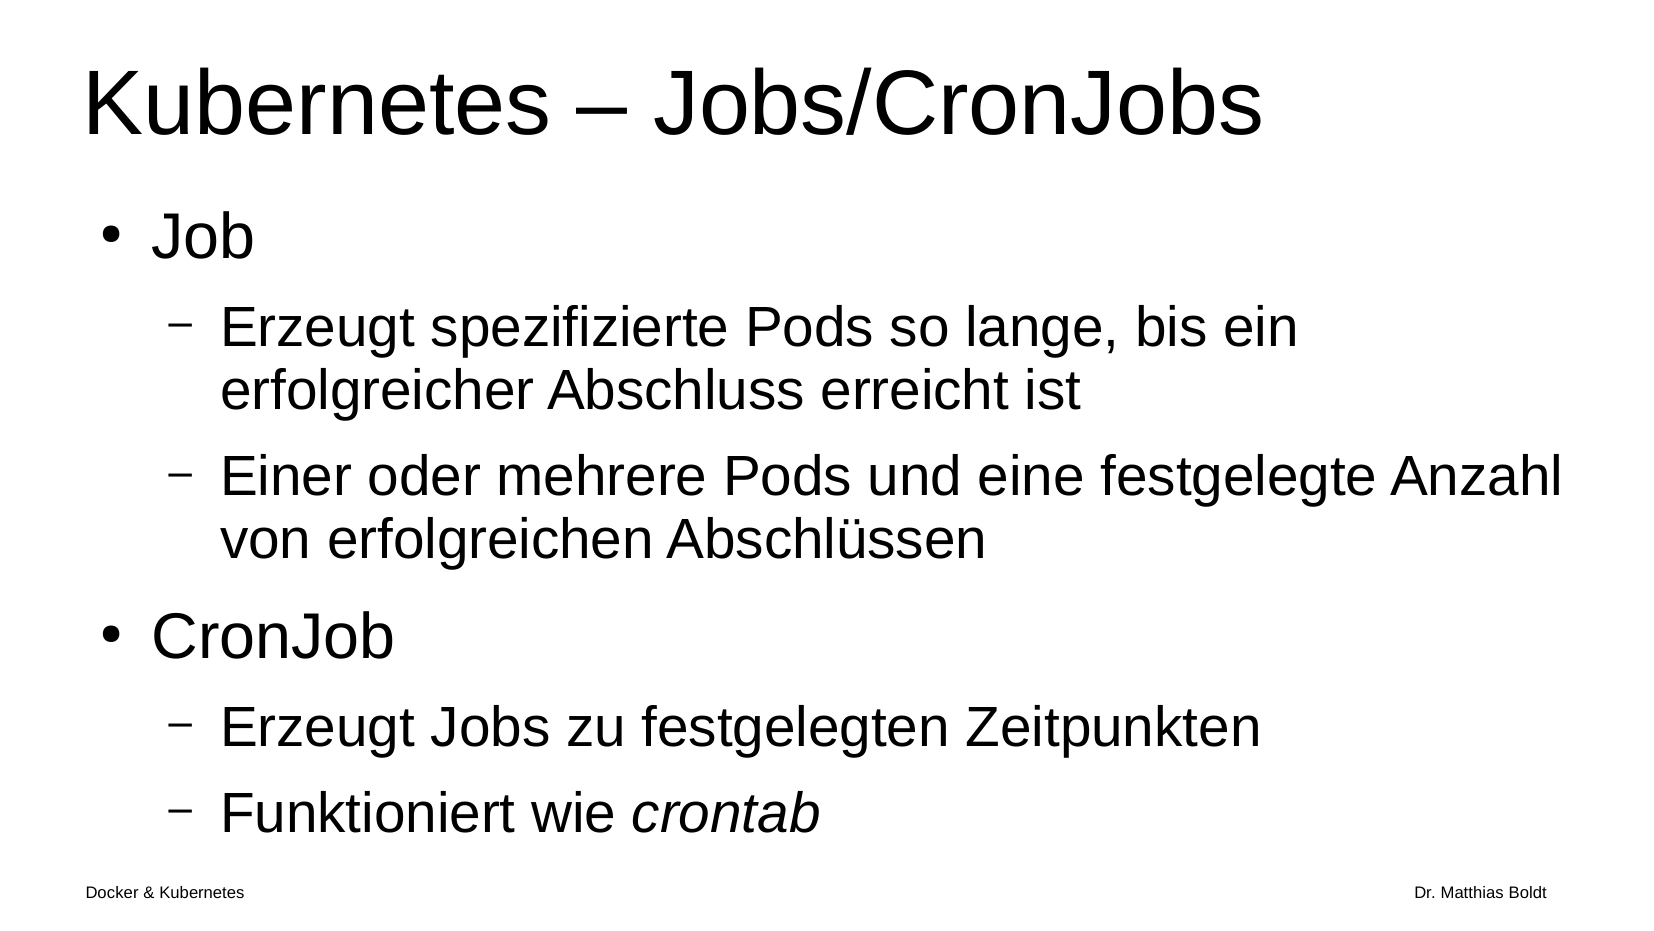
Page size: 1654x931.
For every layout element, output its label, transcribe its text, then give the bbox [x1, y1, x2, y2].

text_box Docker & Kubernetes Dr. Matthias Boldt [70, 875, 1563, 910]
title Kubernetes – Jobs/CronJobs [82, 25, 1571, 181]
list Job Erzeugt spezifizierte Pods so lange, bis ein erfolgreicher Abschluss erreicht ist Einer oder mehrere Pods und eine festgelegte Anzahl von erfolgreichen Abschlüssen CronJob Erzeugt Jobs zu festgelegten Zeitpunkten Funktioniert wie crontab [82, 199, 1571, 845]
